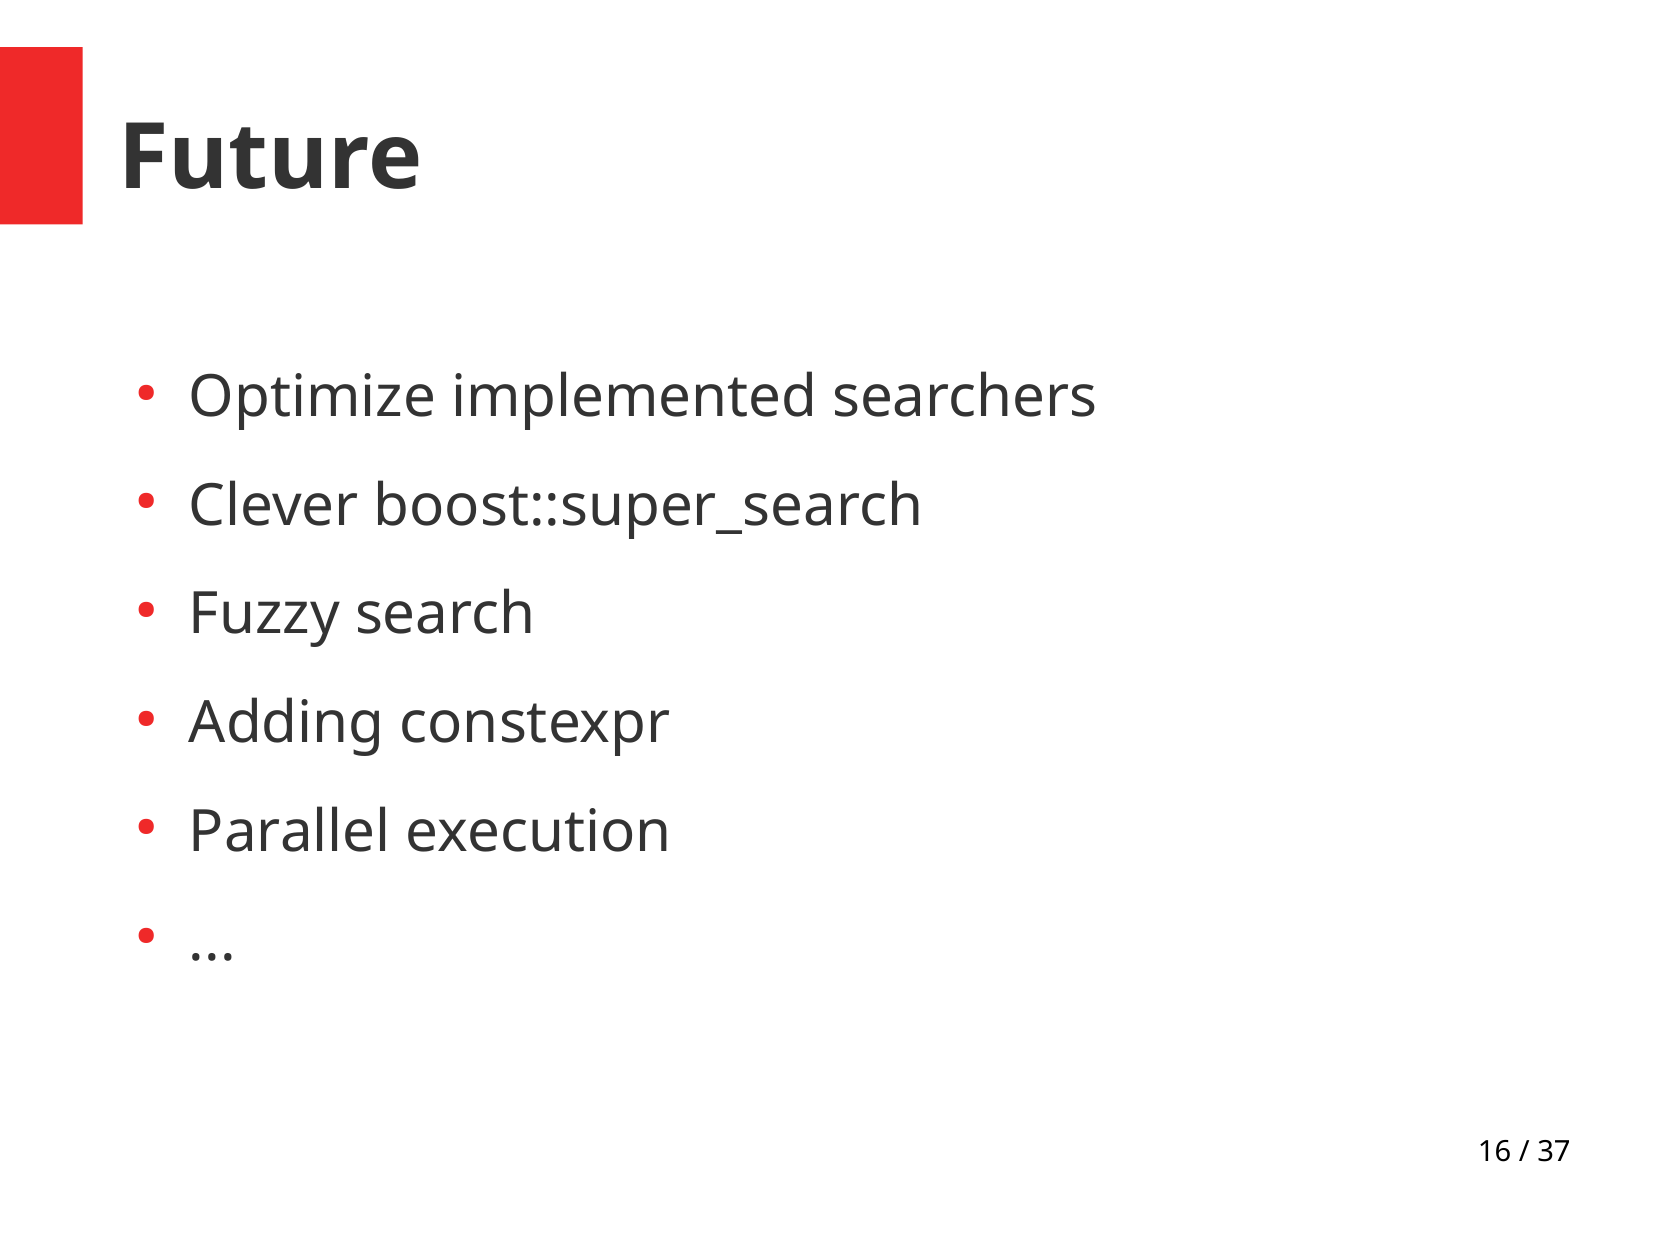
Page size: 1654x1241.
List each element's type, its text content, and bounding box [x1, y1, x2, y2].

title Future [118, 49, 1571, 257]
list Optimize implemented searchers Clever boost::super_search Fuzzy search Adding constexpr Parallel execution ... [118, 354, 1536, 1074]
